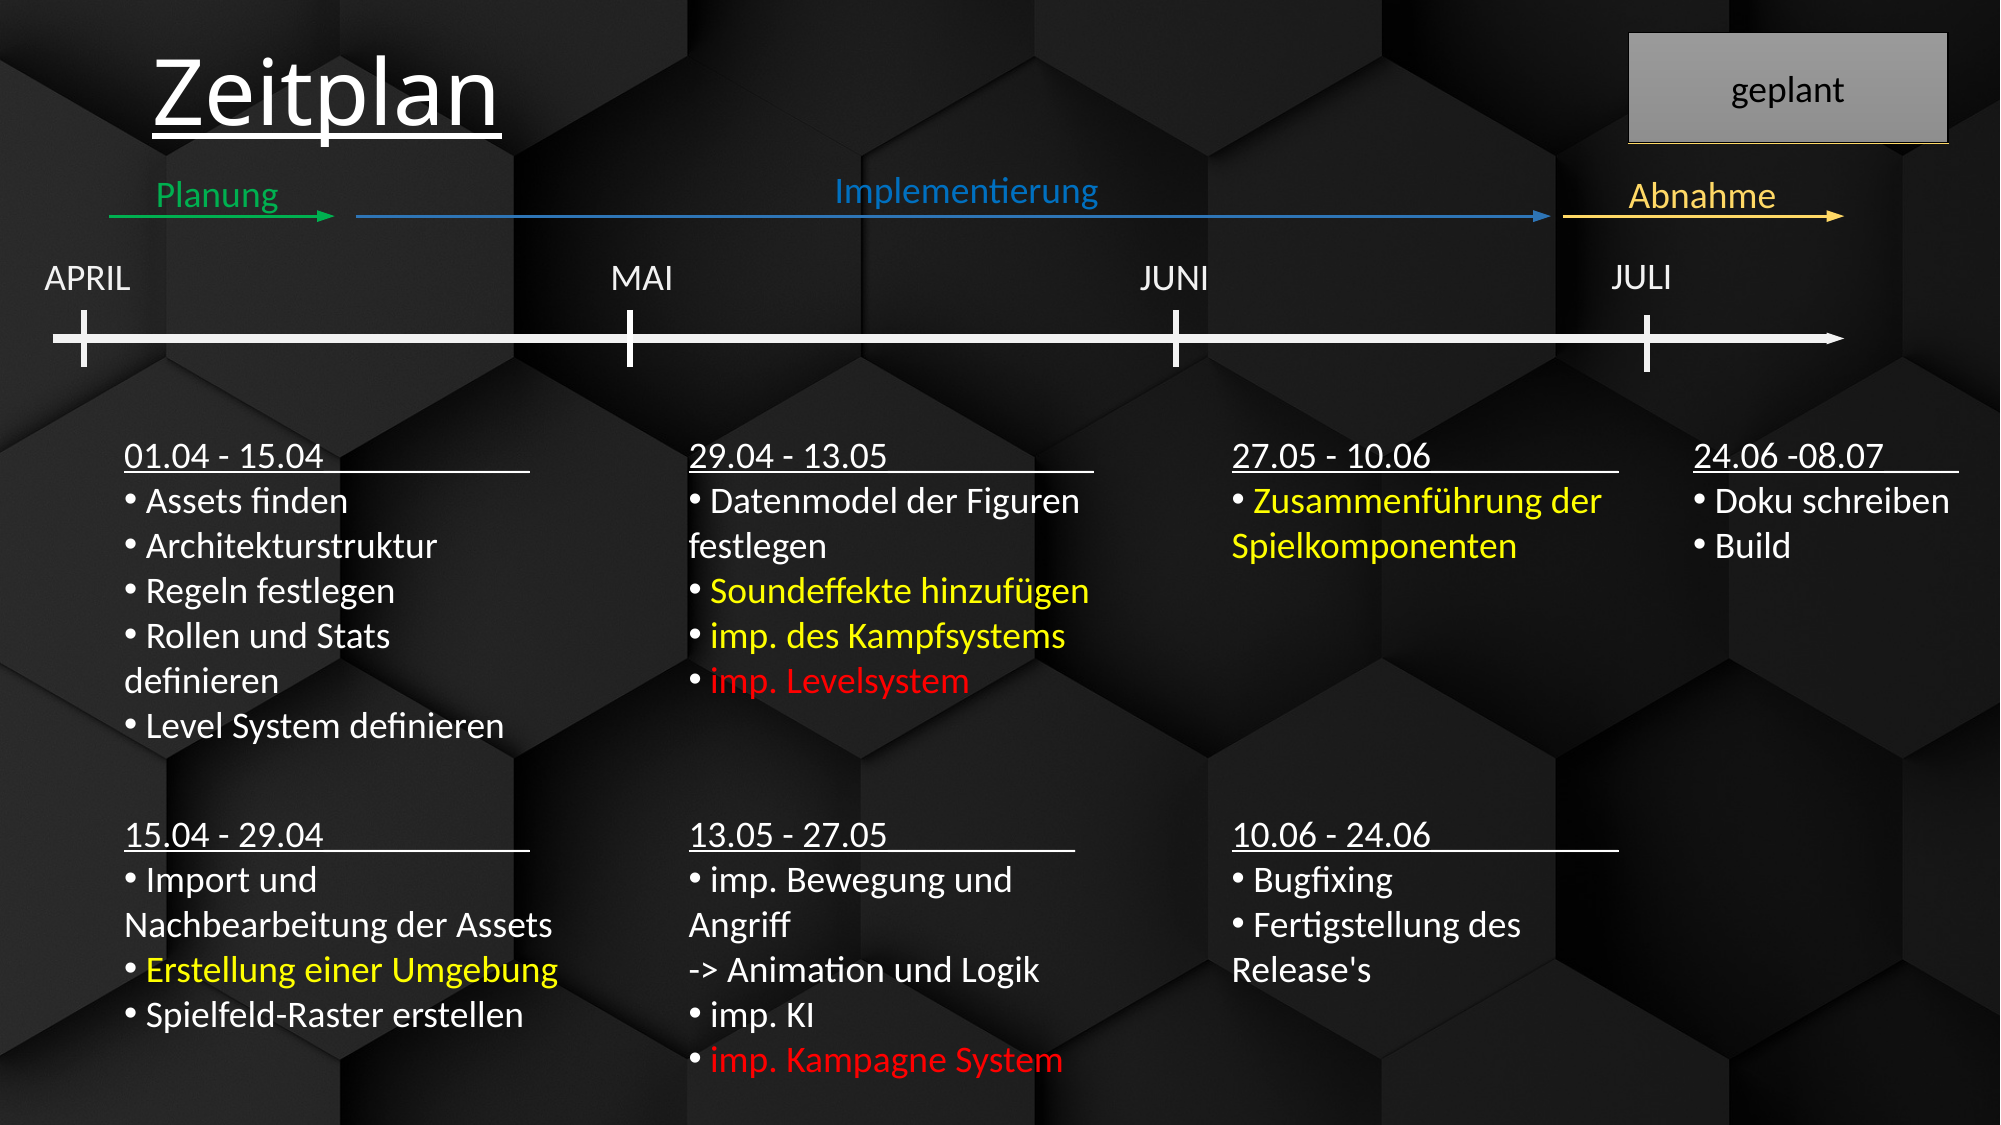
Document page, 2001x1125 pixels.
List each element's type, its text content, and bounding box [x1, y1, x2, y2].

text_box JULI [1596, 244, 1691, 305]
text_box APRIL [29, 245, 161, 307]
text_box 29.04 - 13.05___________ Datenmodel der Figuren festlegen Soundeffekte hinzufügen imp. des Kampfsystems imp. Levelsystem [673, 423, 1125, 712]
text_box geplant [1628, 32, 1948, 143]
text_box JUNI [1124, 245, 1233, 307]
text_box Implementierung [819, 158, 1118, 219]
title Zeitplan [137, 27, 1863, 165]
text_box 24.06 -08.07____ Doku schreiben Build [1678, 423, 1990, 621]
text_box Planung [140, 162, 296, 223]
text_box 27.05 - 10.06__________ Zusammenführung der Spielkomponenten [1216, 423, 1668, 575]
picture [0, 0, 2000, 1125]
text_box 01.04 - 15.04___________ Assets finden Architekturstruktur Regeln festlegen Rollen und Stats definieren Level System definieren [109, 423, 561, 802]
text_box 13.05 - 27.05__________ imp. Bewegung und Angriff -> Animation und Logik imp. KI imp. Kampagne System [673, 802, 1125, 1090]
text_box MAI [595, 245, 690, 307]
text_box 15.04 - 29.04___________ Import und Nachbearbeitung der Assets Erstellung einer Umgebung Spielfeld-Raster erstellen [109, 802, 602, 1045]
text_box Abnahme [1613, 163, 1794, 224]
text_box 10.06 - 24.06__________ Bugfixing Fertigstellung des Release's [1216, 802, 1644, 999]
